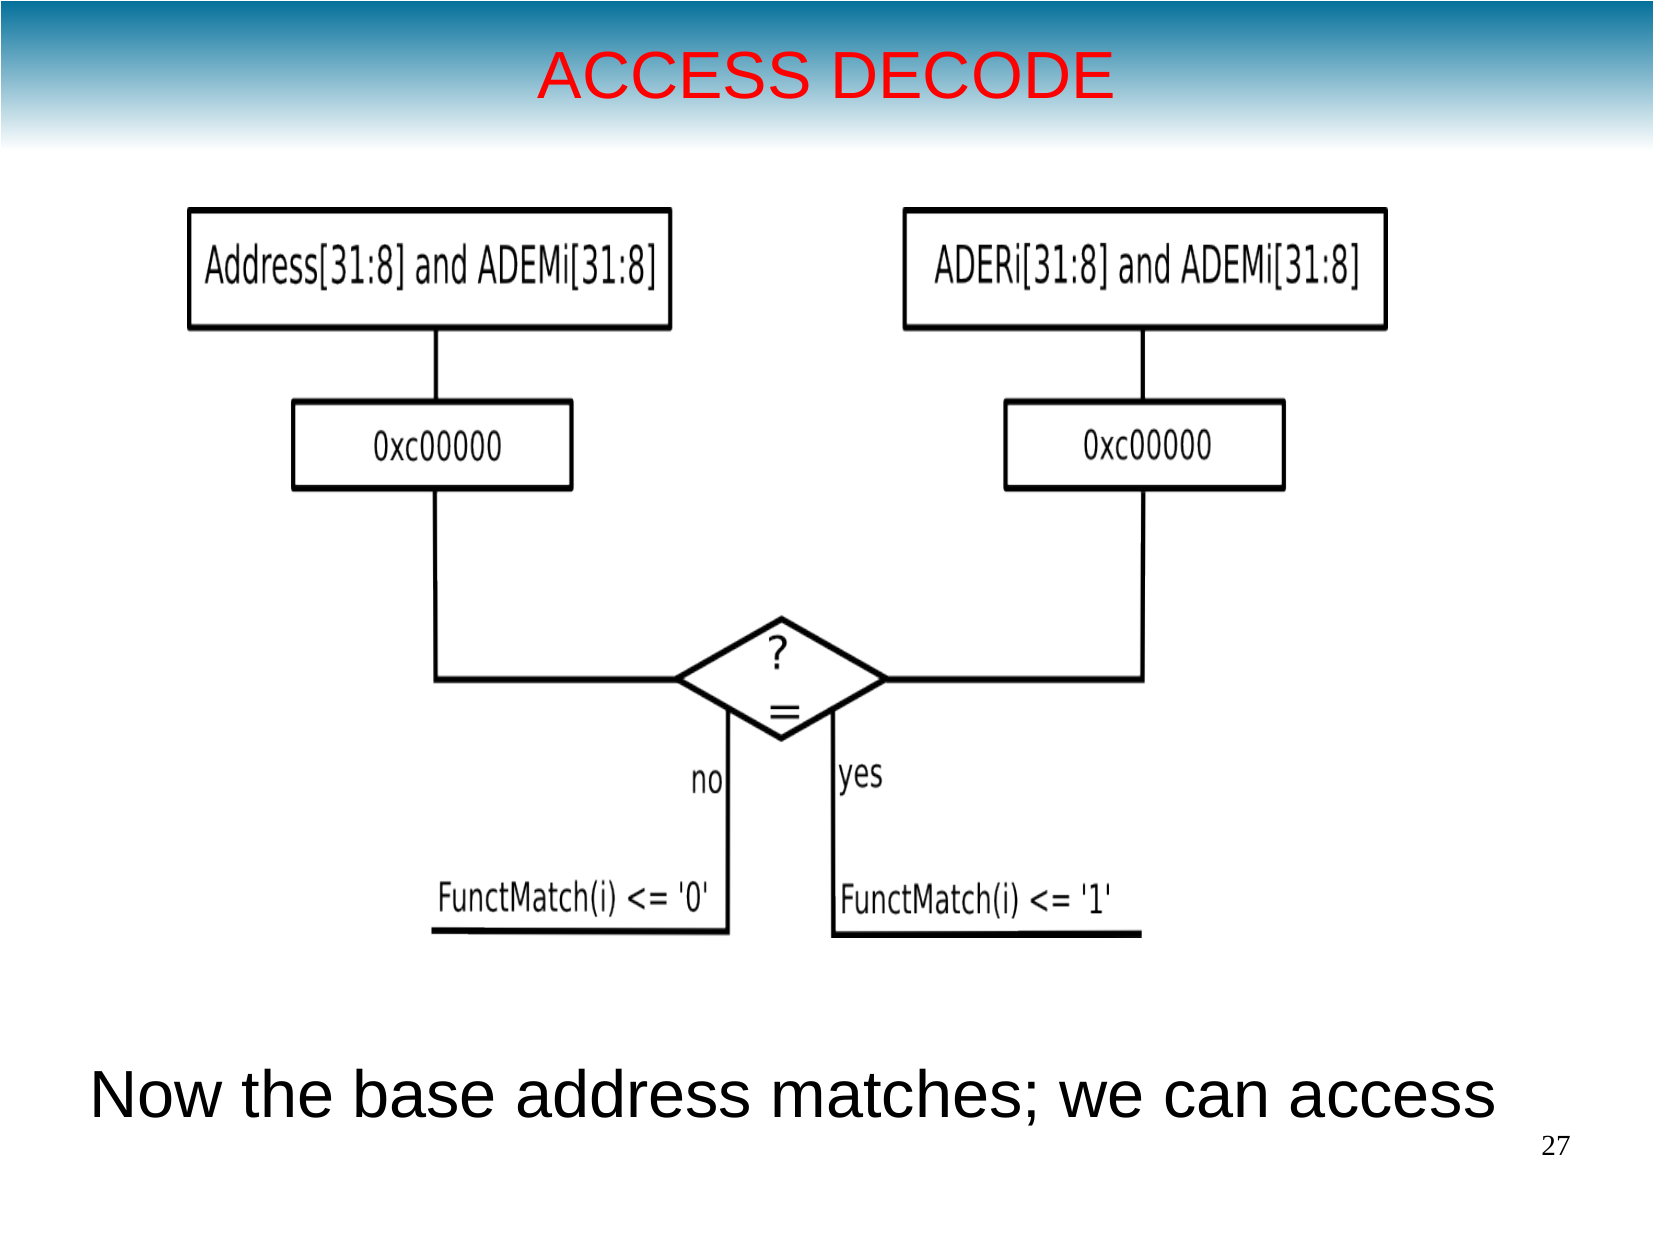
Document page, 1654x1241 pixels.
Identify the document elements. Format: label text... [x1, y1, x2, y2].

picture [187, 207, 1388, 938]
text_box ACCESS DECODE [0, 0, 1654, 151]
text_box Now the base address matches; we can access [75, 1050, 1518, 1140]
